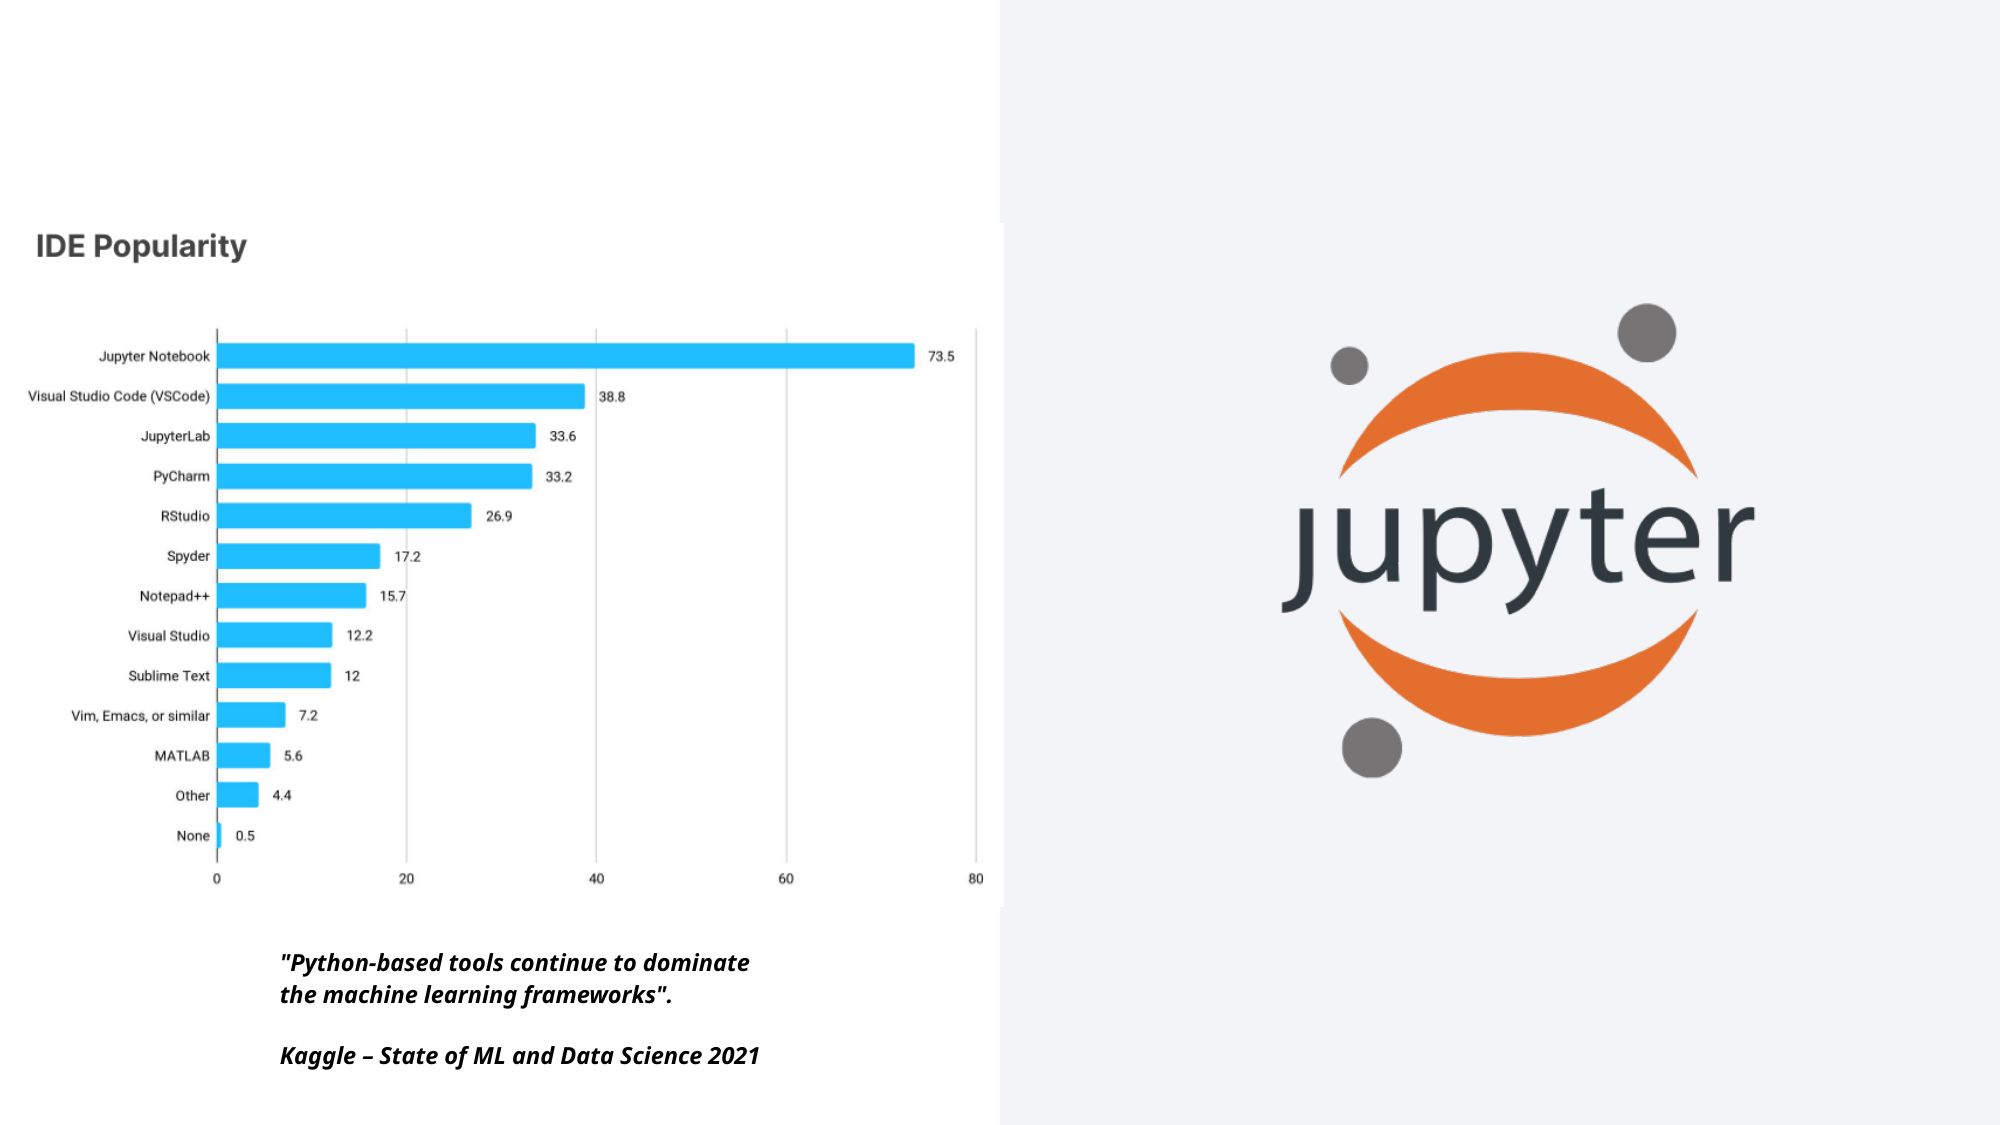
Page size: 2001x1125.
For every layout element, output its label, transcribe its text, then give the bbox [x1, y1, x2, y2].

picture [3, 223, 1004, 907]
picture [1280, 301, 1759, 781]
text_box "Python-based tools continue to dominate the machine learning frameworks". Kaggle – State of ML and Data Science 2021 [264, 939, 789, 1081]
